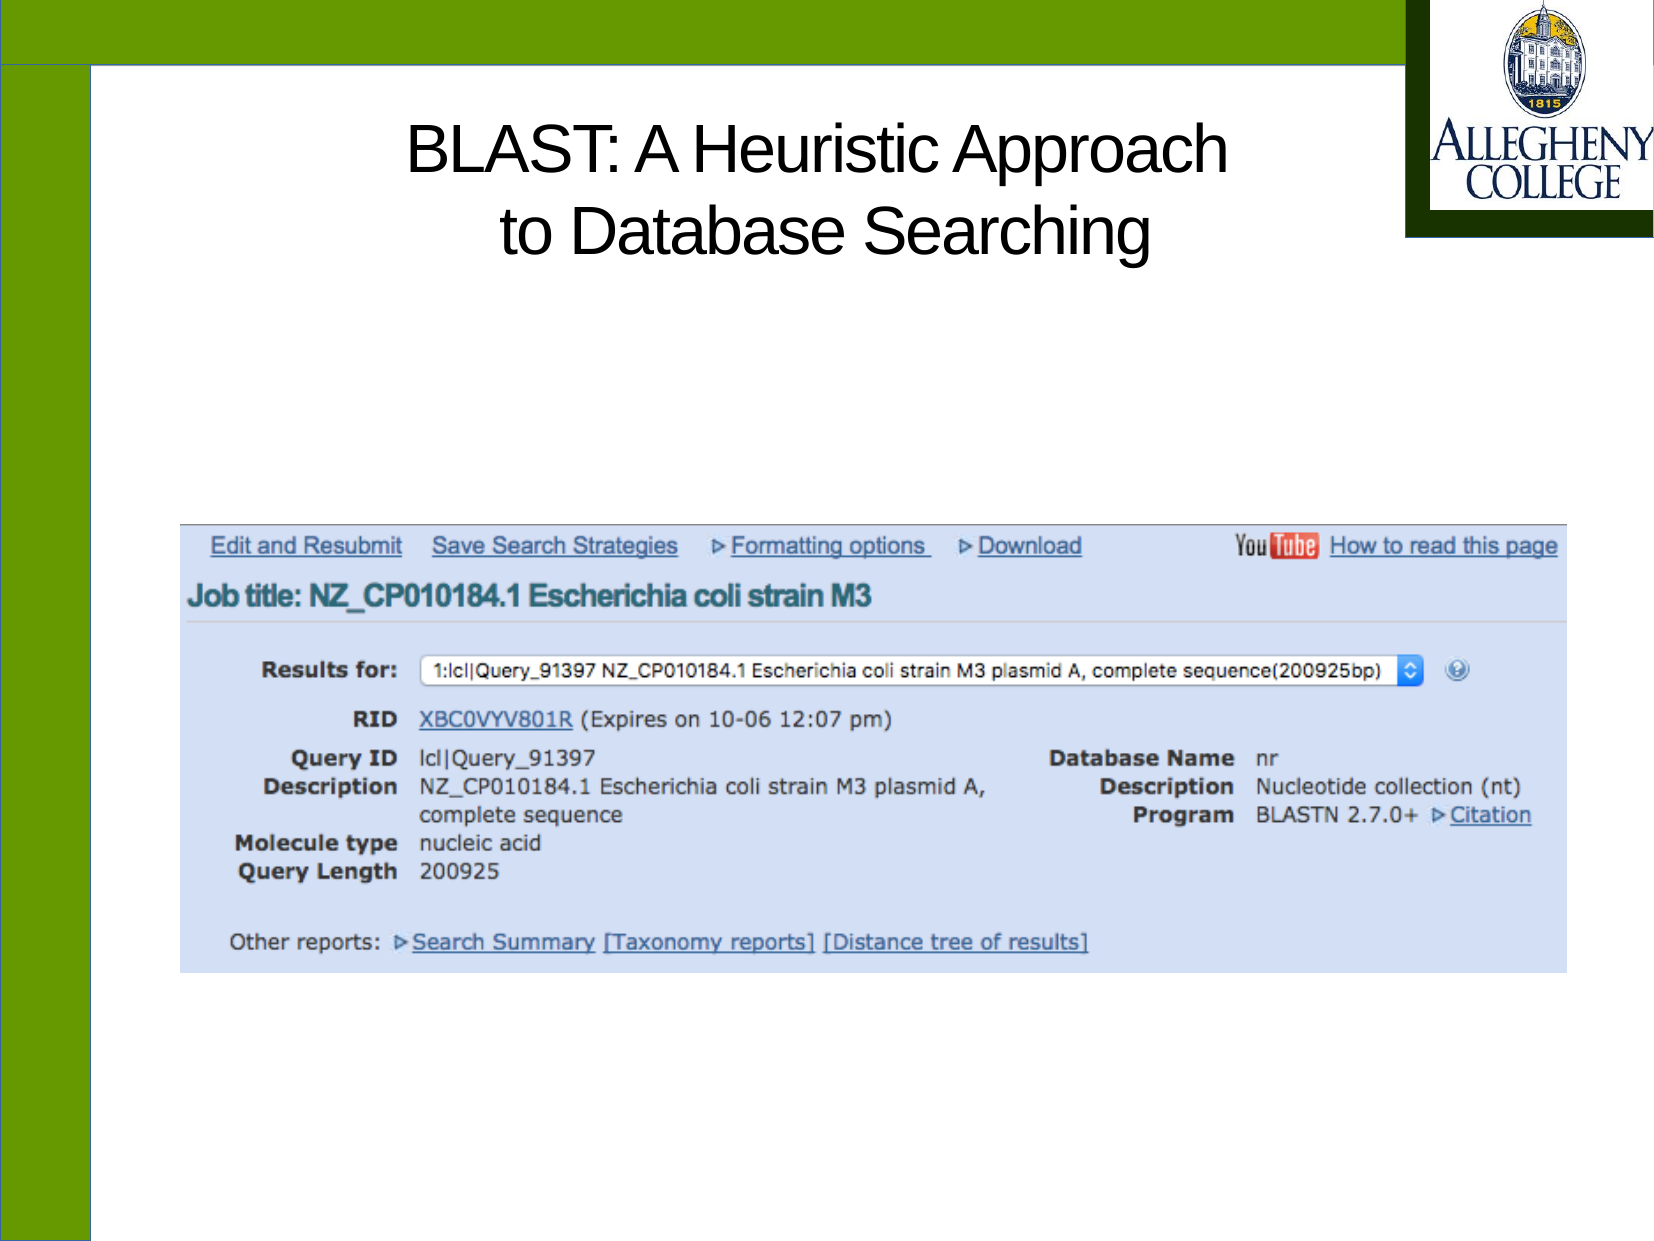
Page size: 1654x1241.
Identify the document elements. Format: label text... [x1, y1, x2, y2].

picture [1430, 0, 1654, 210]
title BLAST: A Heuristic Approach to Database Searching [91, 96, 1571, 276]
text_box [0, 0, 1654, 1241]
picture [180, 524, 1567, 973]
